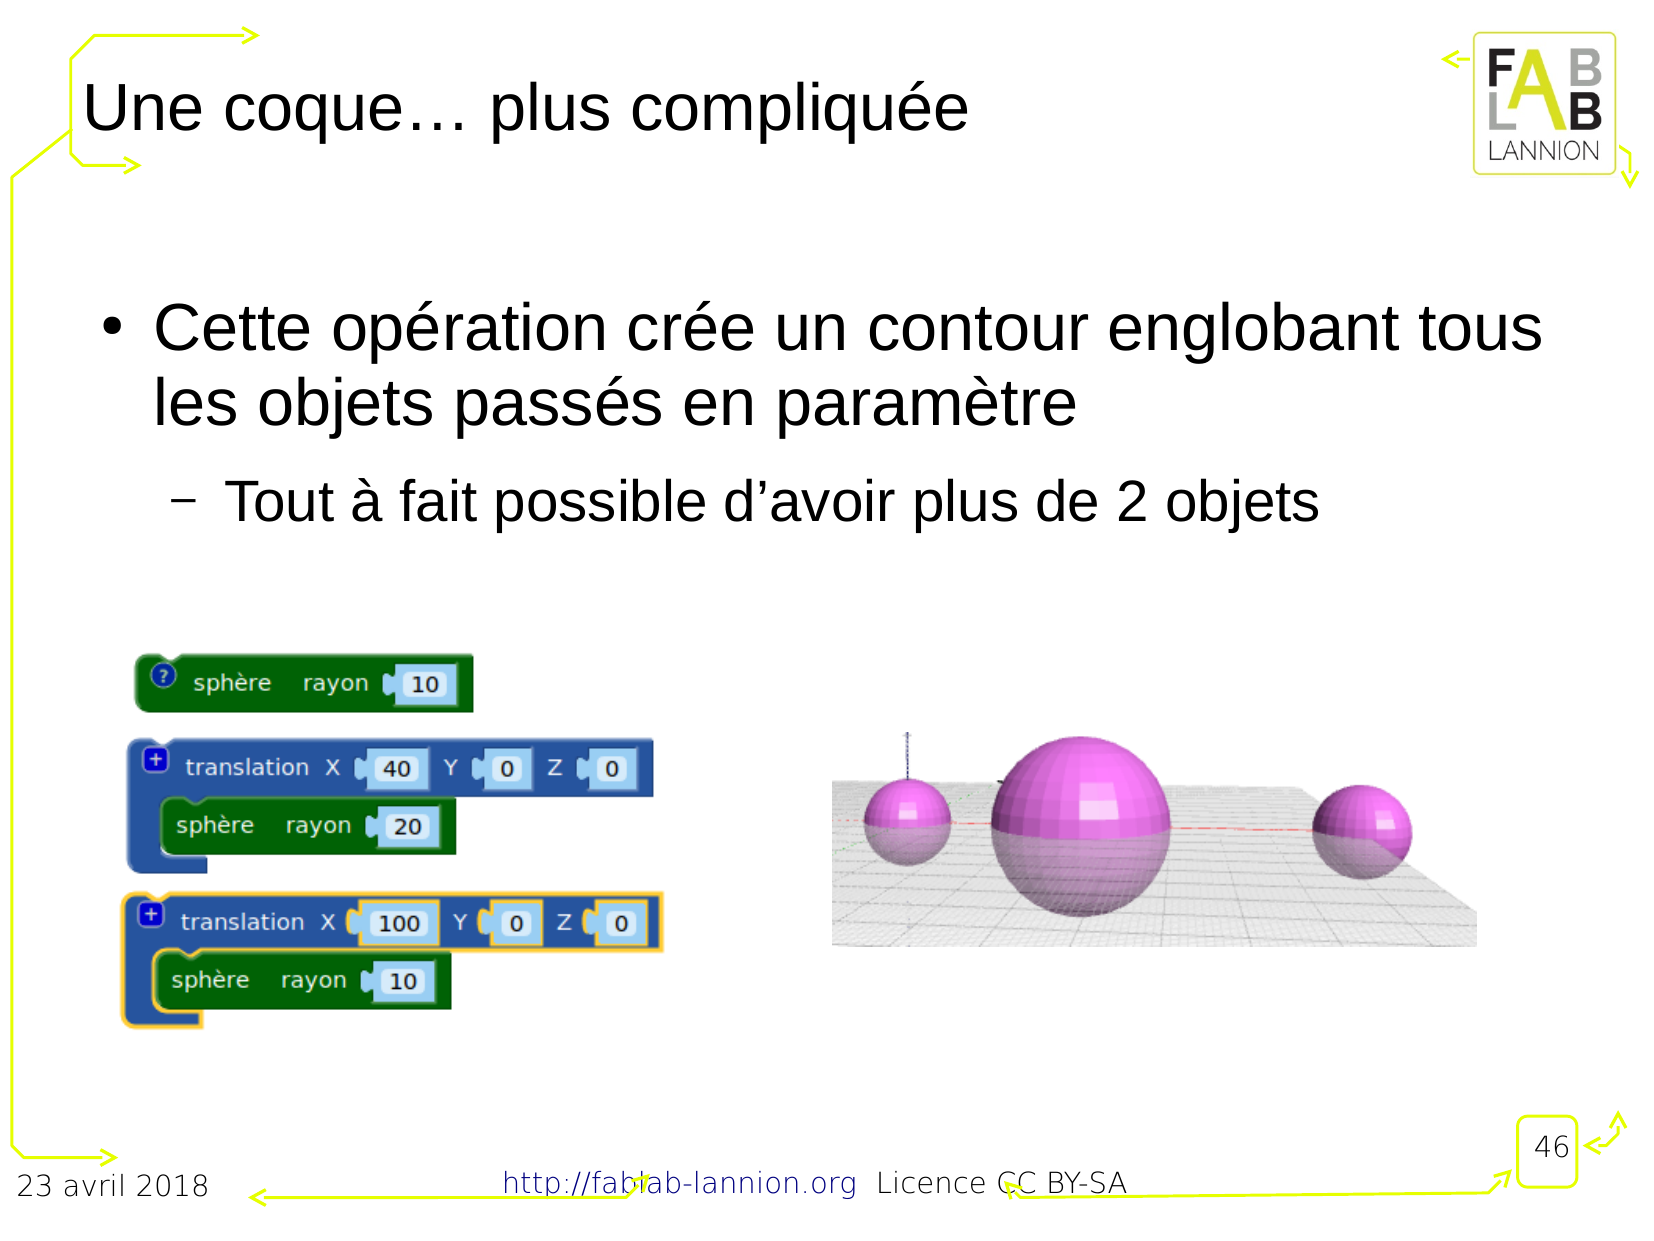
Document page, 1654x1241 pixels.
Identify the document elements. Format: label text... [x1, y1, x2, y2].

picture [109, 619, 721, 1063]
title Une coque… plus compliquée [82, 49, 1441, 166]
picture [1470, 29, 1619, 178]
picture [832, 732, 1477, 947]
list Cette opération crée un contour englobant tous les objets passés en paramètre Tout à fait possible d’avoir plus de 2 objets [82, 290, 1571, 1010]
